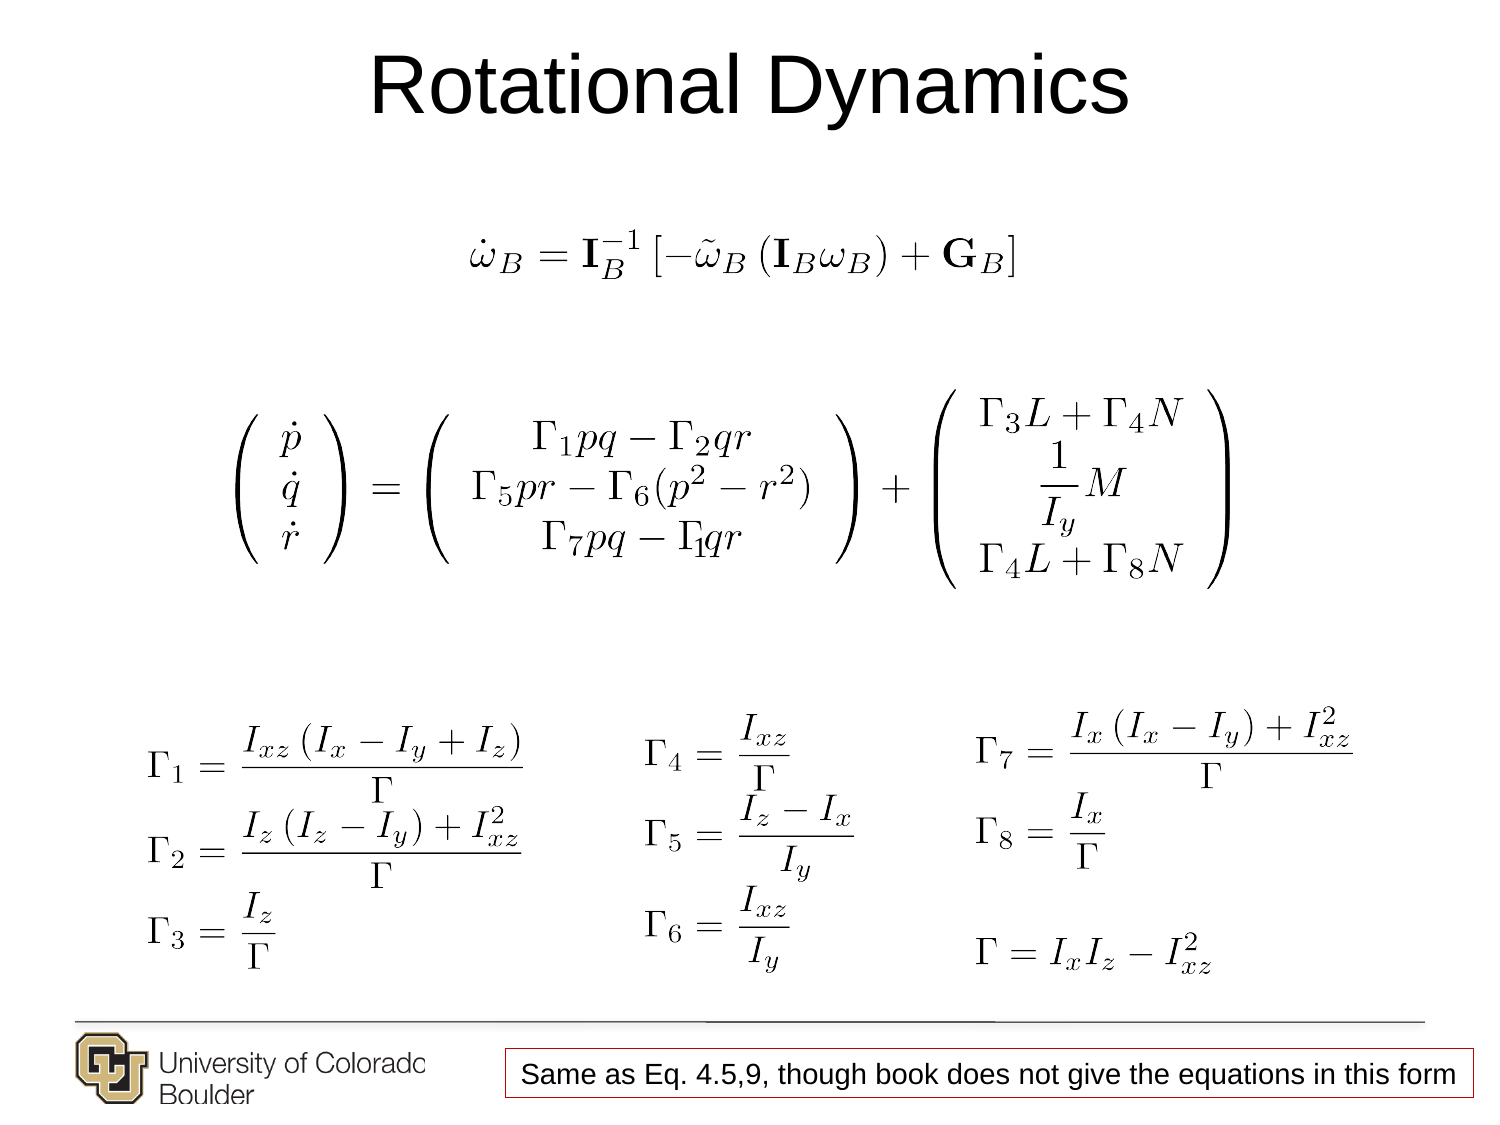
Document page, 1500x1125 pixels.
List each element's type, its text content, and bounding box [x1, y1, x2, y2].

picture [976, 706, 1353, 869]
title Rotational Dynamics [75, 26, 1425, 135]
picture [645, 714, 854, 973]
picture [235, 389, 1230, 589]
picture [148, 723, 523, 969]
text_box Same as Eq. 4.5,9, though book does not give the equations in this form [505, 1048, 1474, 1098]
picture [470, 229, 1014, 280]
picture [976, 932, 1211, 974]
text_box 1 [678, 521, 723, 572]
